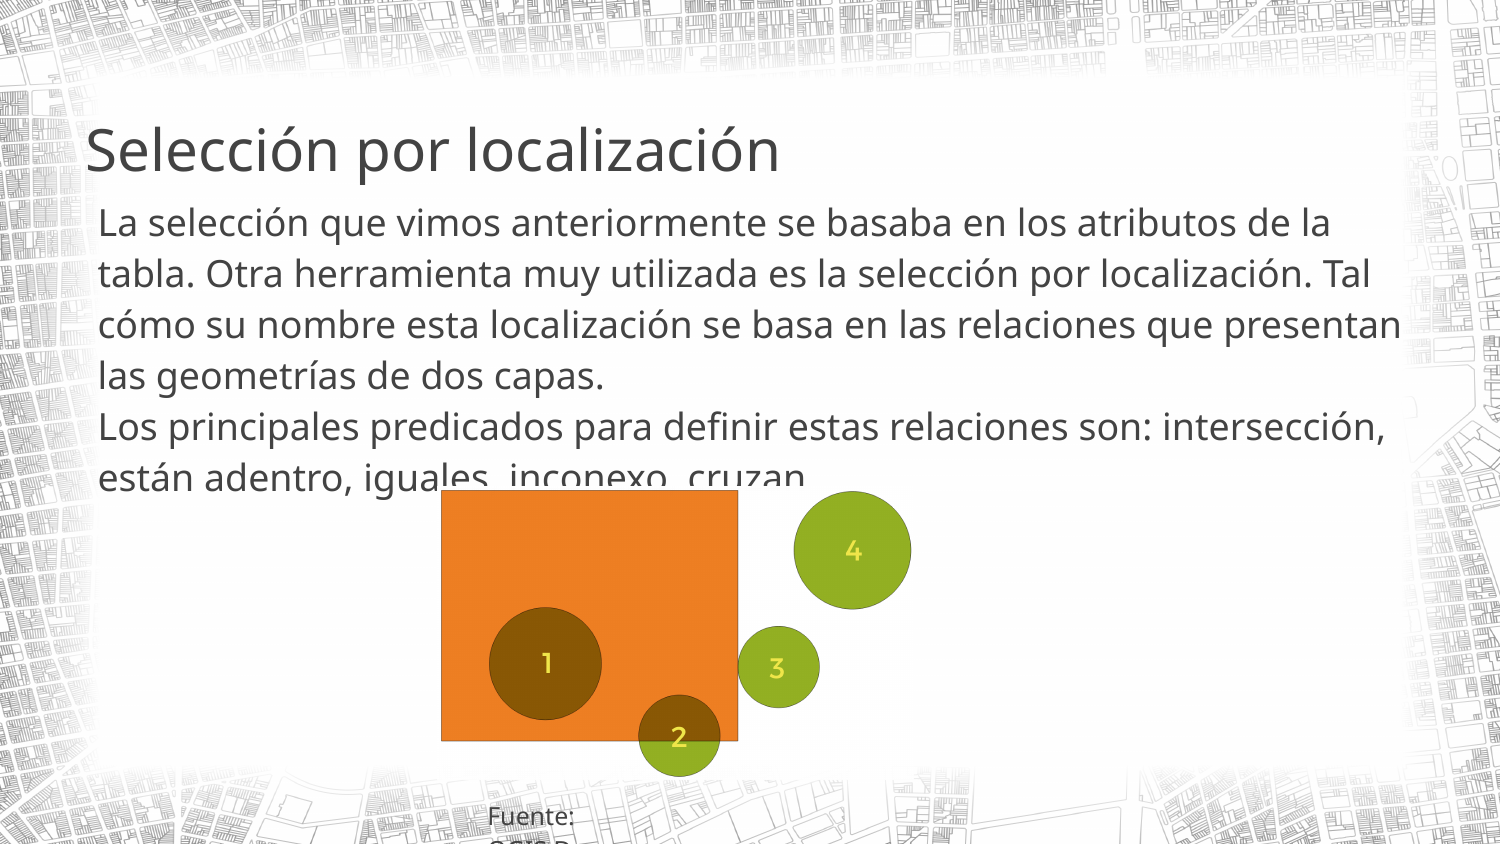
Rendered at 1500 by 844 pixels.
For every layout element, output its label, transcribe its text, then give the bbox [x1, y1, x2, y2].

text_box La selección que vimos anteriormente se basaba en los atributos de la tabla. Otra herramienta muy utilizada es la selección por localización. Tal cómo su nombre esta localización se basa en las relaciones que presentan las geometrías de dos capas. Los principales predicados para definir estas relaciones son: intersección, están adentro, iguales, inconexo, cruzan [82, 188, 1453, 474]
text_box Fuente: QGIS Docs [472, 791, 711, 844]
text_box Selección por localización [70, 35, 1483, 214]
picture [0, 0, 1500, 844]
